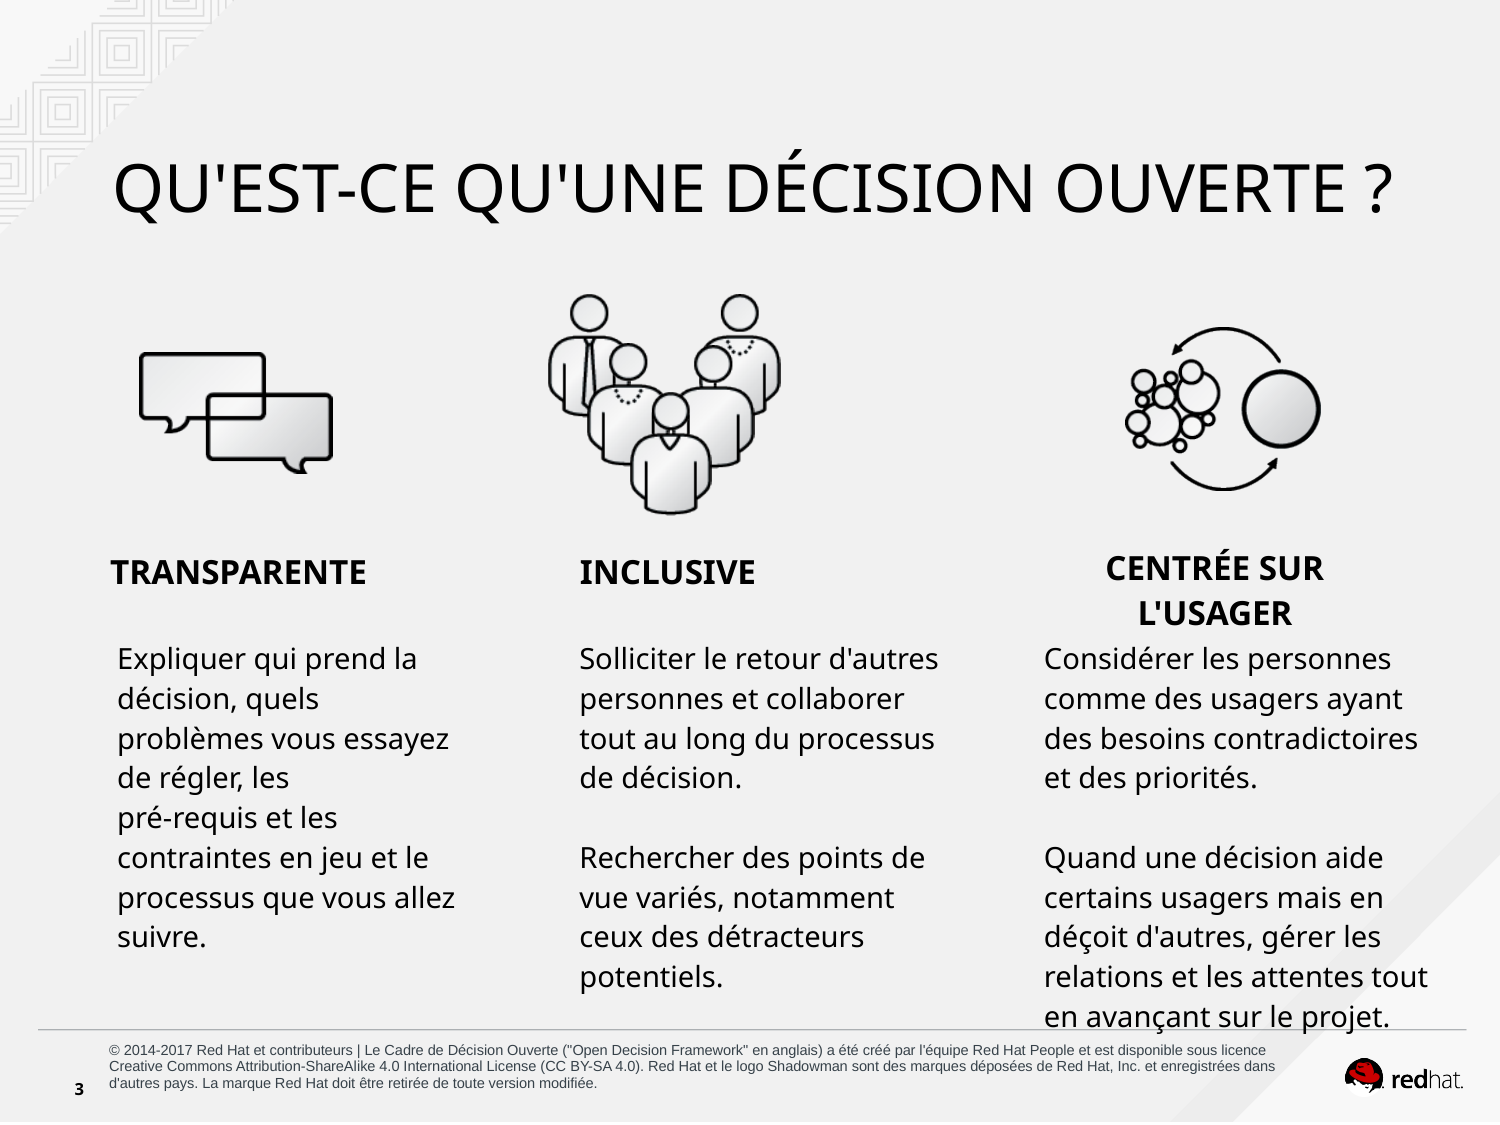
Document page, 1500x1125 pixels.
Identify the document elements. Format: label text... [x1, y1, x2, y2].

text_box Transparente [90, 541, 388, 599]
text_box Solliciter le retour d'autres personnes et collaborer tout au long du processus de décision. Rechercher des points de vue variés, notamment ceux des détracteurs potentiels. [564, 631, 961, 982]
title Qu'est-ce qu'une décision ouverte ? [112, 0, 1411, 233]
text_box Inclusive [519, 541, 817, 599]
text_box Considérer les personnes comme des usagers ayant des besoins contradictoires et des priorités. Quand une décision aide certains usagers mais en déçoit d'autres, gérer les relations et les attentes tout en avançant sur le projet. [1029, 631, 1456, 1019]
text_box Centrée sur l'usager [1020, 537, 1411, 638]
text_box Expliquer qui prend la décision, quels problèmes vous essayez de régler, les pré-requis et les contraintes en jeu et le processus que vous allez suivre. [102, 631, 481, 945]
picture [0, 0, 1500, 1122]
